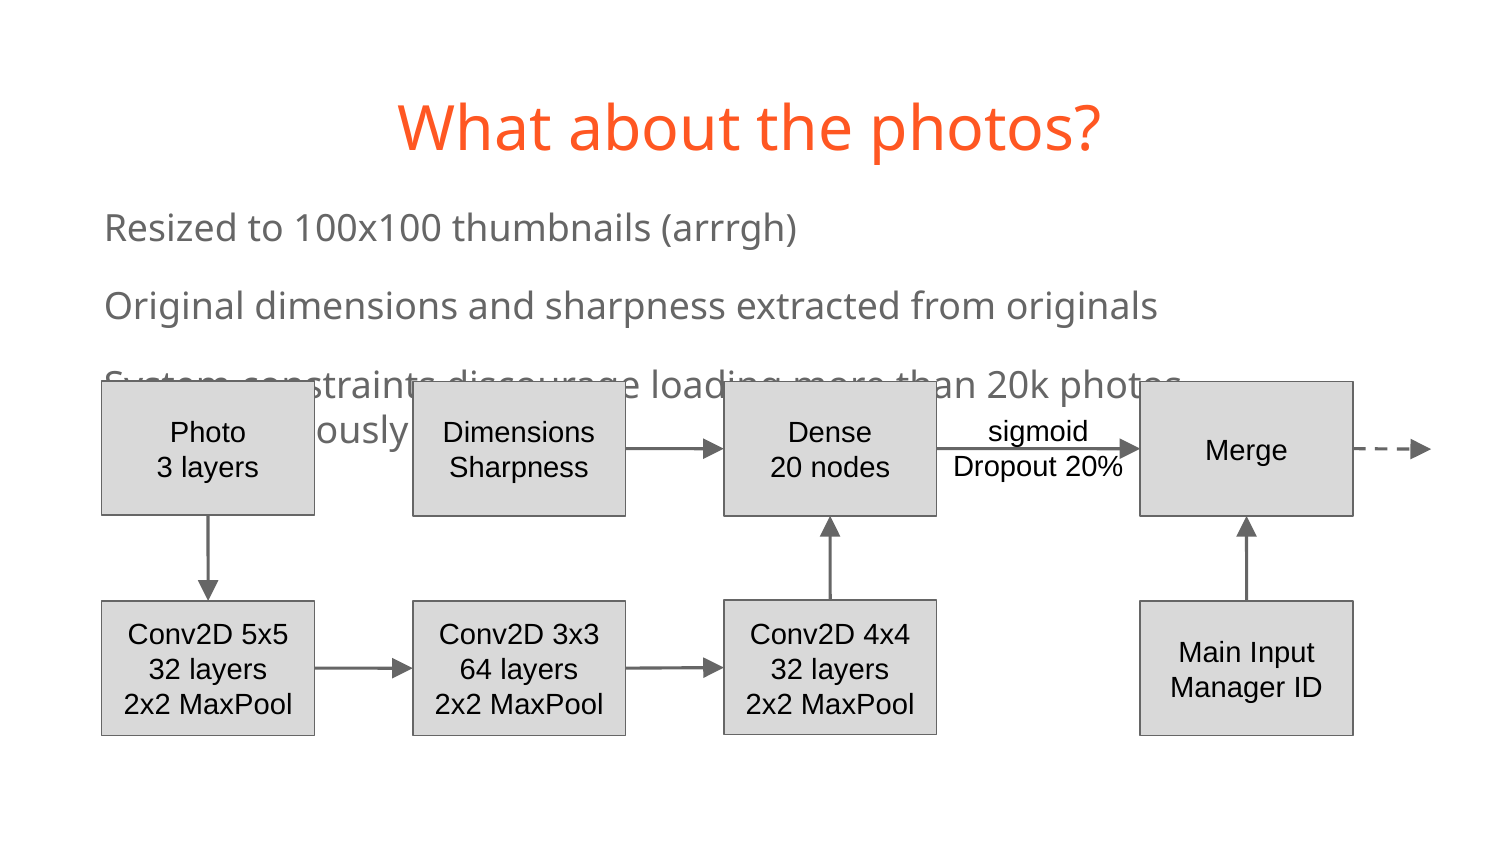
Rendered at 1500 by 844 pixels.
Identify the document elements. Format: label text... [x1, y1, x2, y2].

text_box Conv2D 4x4 32 layers 2x2 MaxPool [723, 600, 937, 735]
text_box Conv2D 5x5 32 layers 2x2 MaxPool [101, 600, 315, 736]
text_box Main Input Manager ID [1140, 600, 1353, 736]
text_box sigmoid Dropout 20% [932, 397, 1140, 500]
list Resized to 100x100 thumbnails (arrrgh) Original dimensions and sharpness extracted from originals System constraints discourage loading more than 20k photos simultaneously [51, 189, 1449, 373]
text_box Dense 20 nodes [723, 381, 937, 516]
text_box Merge [1140, 381, 1353, 516]
text_box Dimensions Sharpness [412, 381, 626, 516]
title What about the photos? [51, 72, 1449, 167]
text_box Conv2D 3x3 64 layers 2x2 MaxPool [412, 600, 626, 736]
text_box Photo 3 layers [101, 380, 315, 516]
